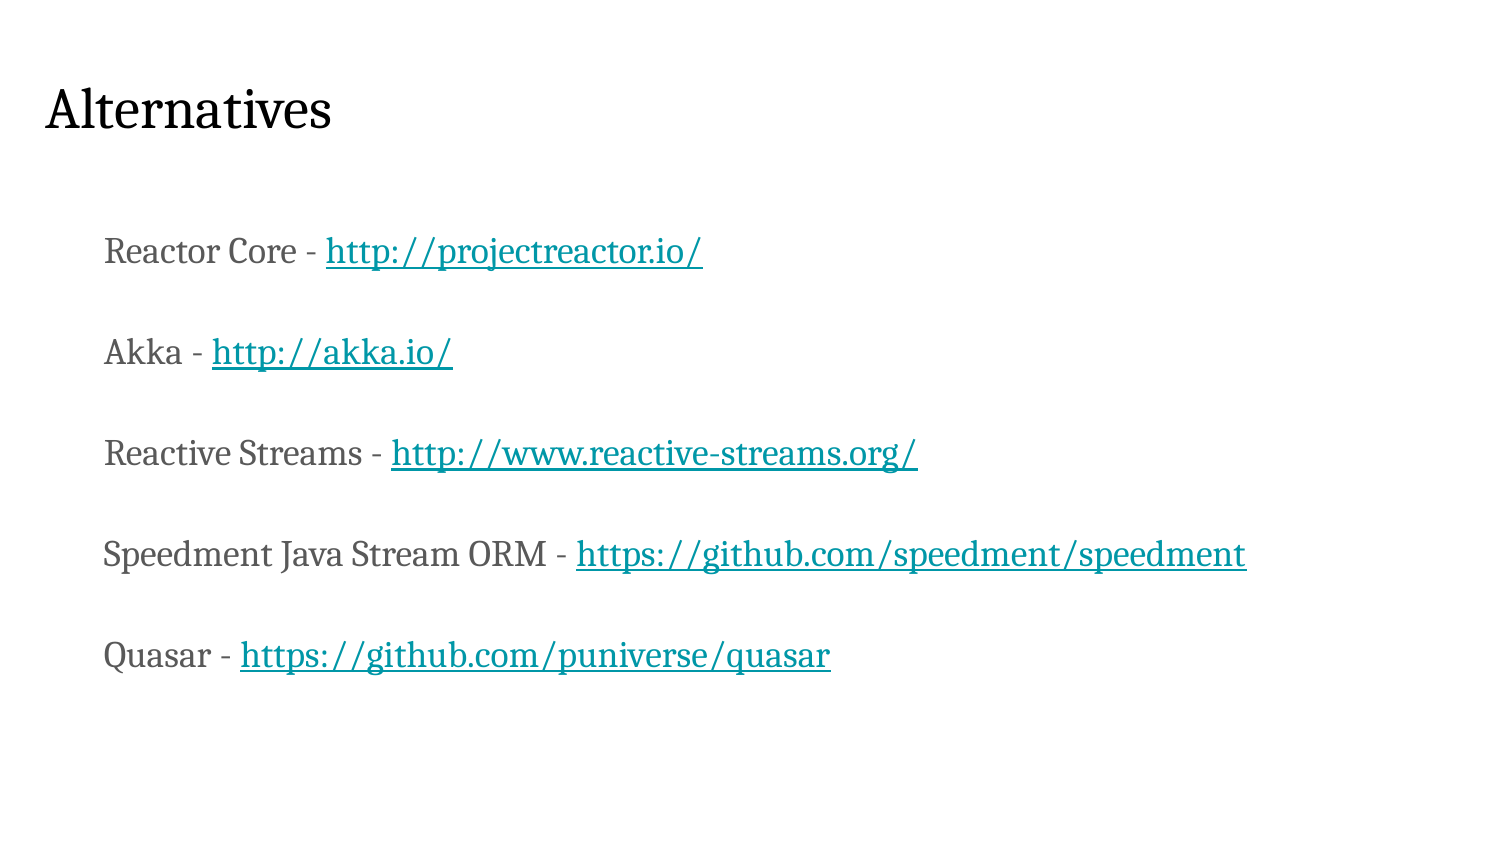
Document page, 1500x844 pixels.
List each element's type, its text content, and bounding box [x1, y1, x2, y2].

title Alternatives [30, 54, 1429, 149]
list Reactor Core - http://projectreactor.io/ Akka - http://akka.io/ Reactive Streams - http://www.reactive-streams.org/ Speedment Java Stream ORM - https://github.com/speedment/speedment Quasar - https://github.com/puniverse/quasar [51, 189, 1449, 750]
